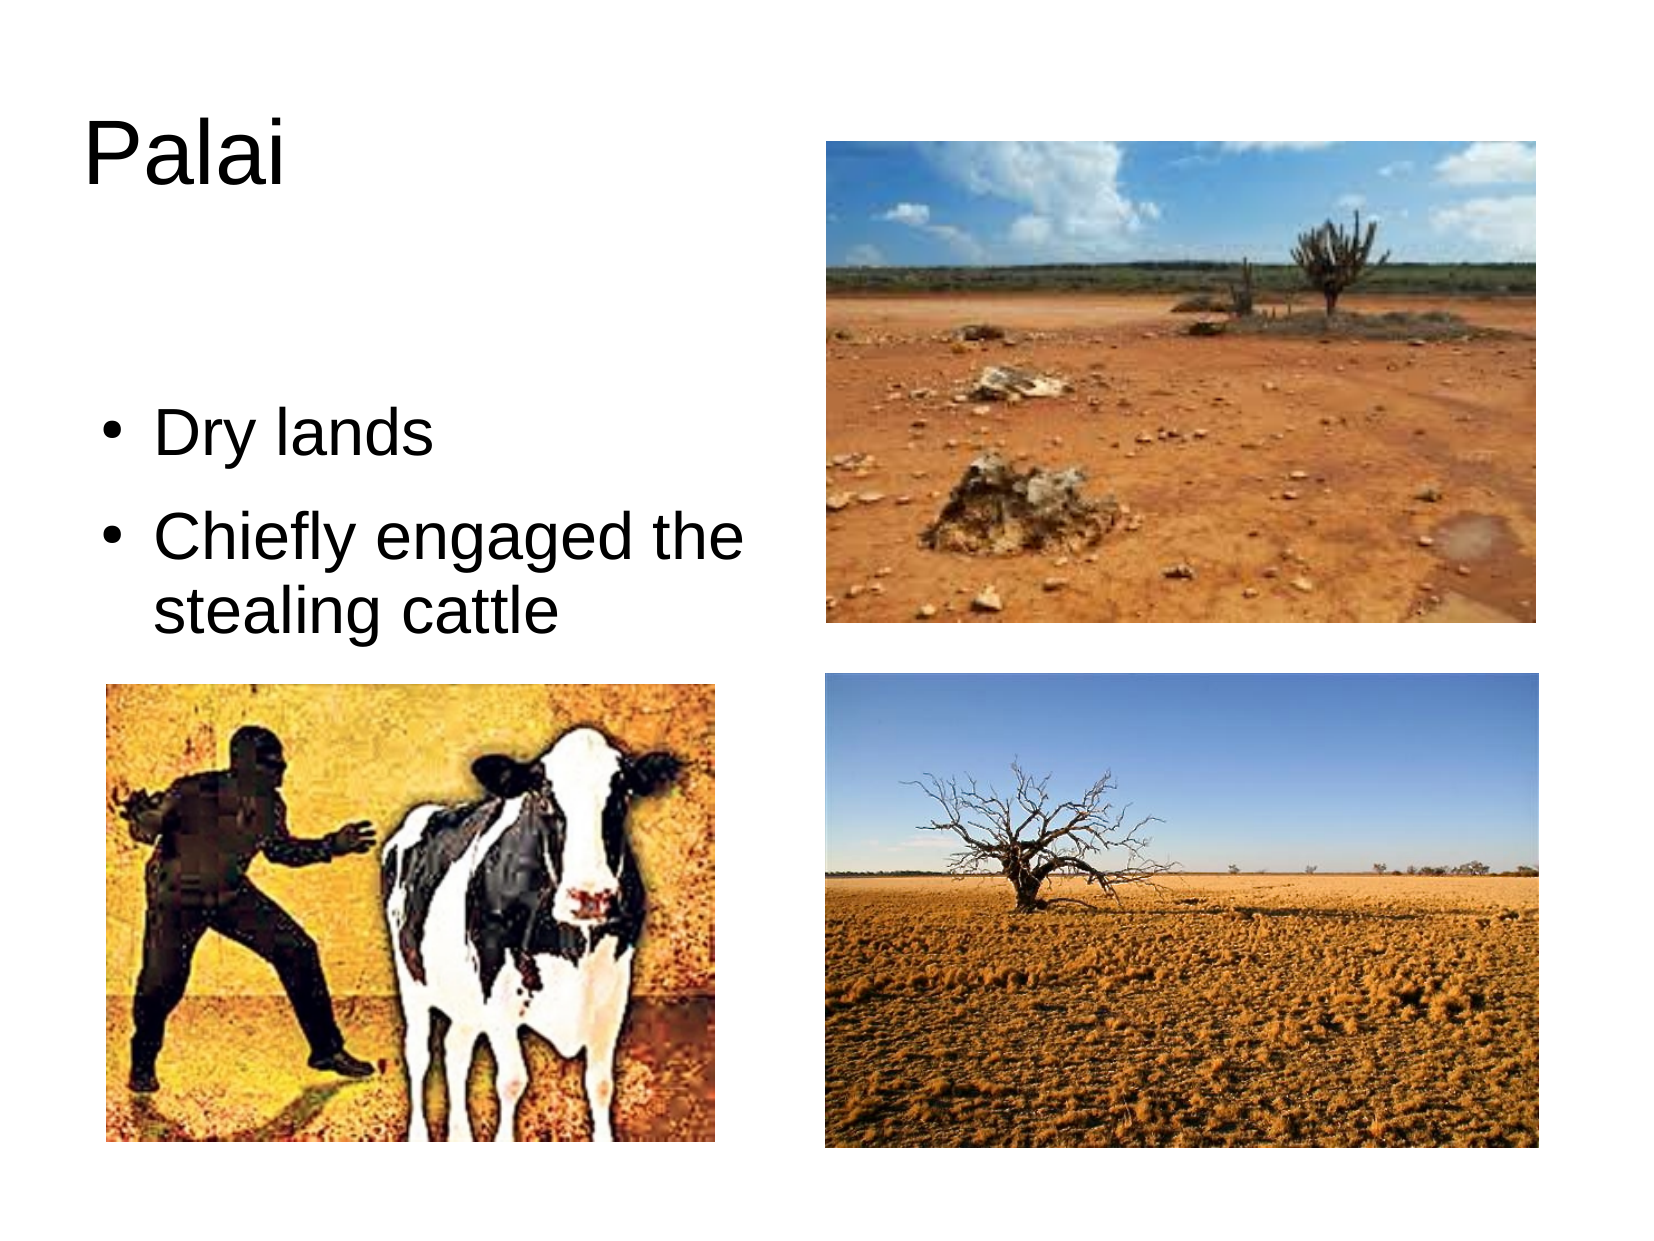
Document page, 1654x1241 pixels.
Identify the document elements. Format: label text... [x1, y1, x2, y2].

picture [826, 141, 1536, 623]
picture [106, 684, 715, 1142]
title Palai [82, 49, 1571, 257]
picture [825, 673, 1539, 1148]
list Dry lands Chiefly engaged the stealing cattle [82, 290, 809, 1010]
